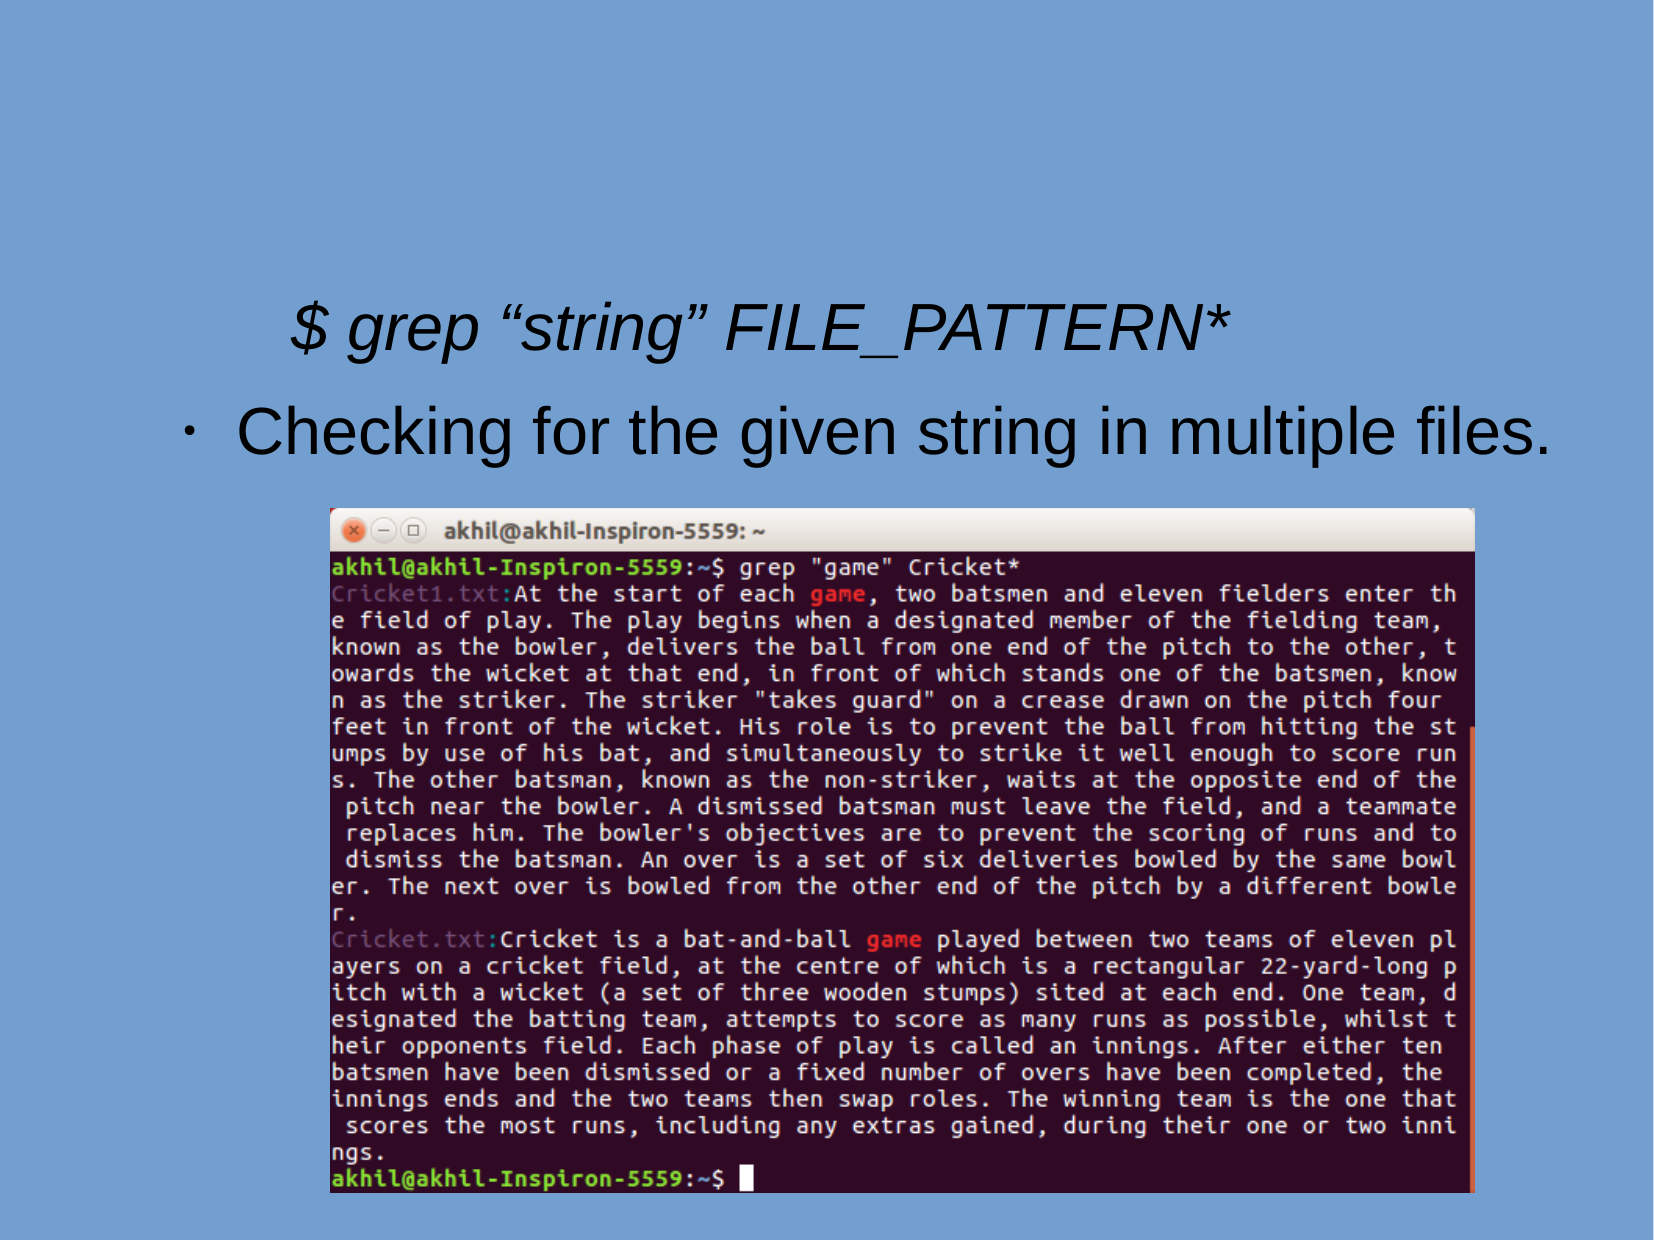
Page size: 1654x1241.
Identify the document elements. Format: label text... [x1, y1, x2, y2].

picture [330, 508, 1475, 1193]
list $ grep “string” FILE_PATTERN* Checking for the given string in multiple files. [165, 290, 1654, 1010]
